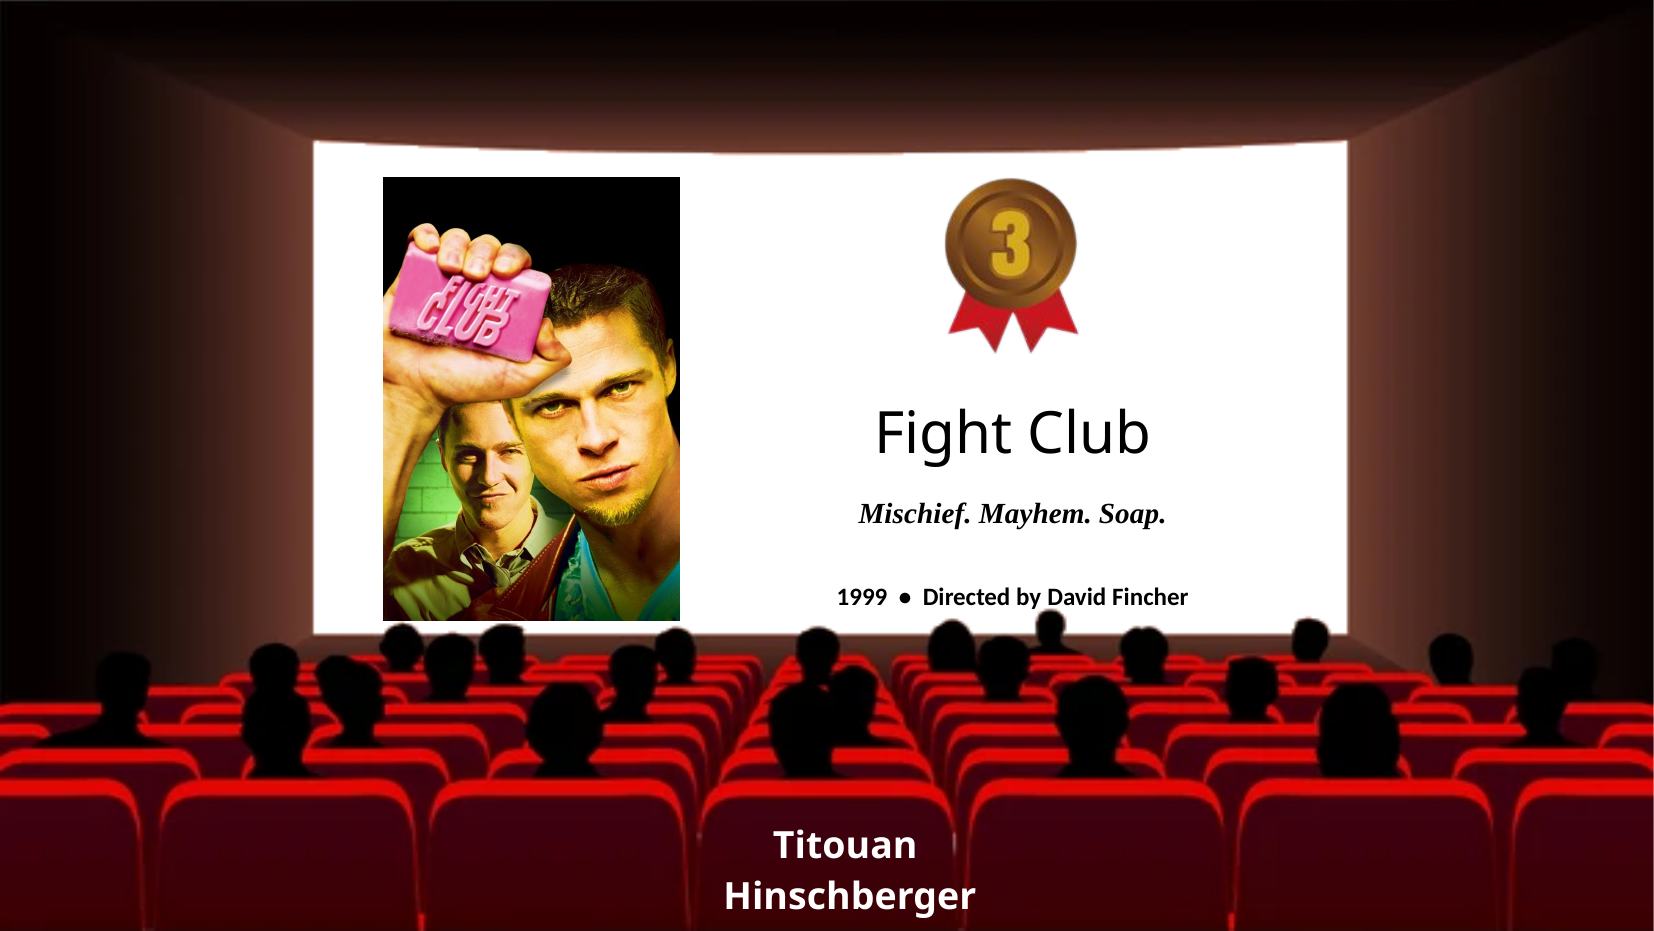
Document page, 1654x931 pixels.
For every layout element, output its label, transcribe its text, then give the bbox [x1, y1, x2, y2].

text_box Fight Club [685, 383, 1341, 470]
text_box 1999 • Directed by David Fincher [679, 579, 1347, 619]
text_box Mischief. Mayhem. Soap. [685, 490, 1341, 538]
picture [0, 0, 1654, 931]
